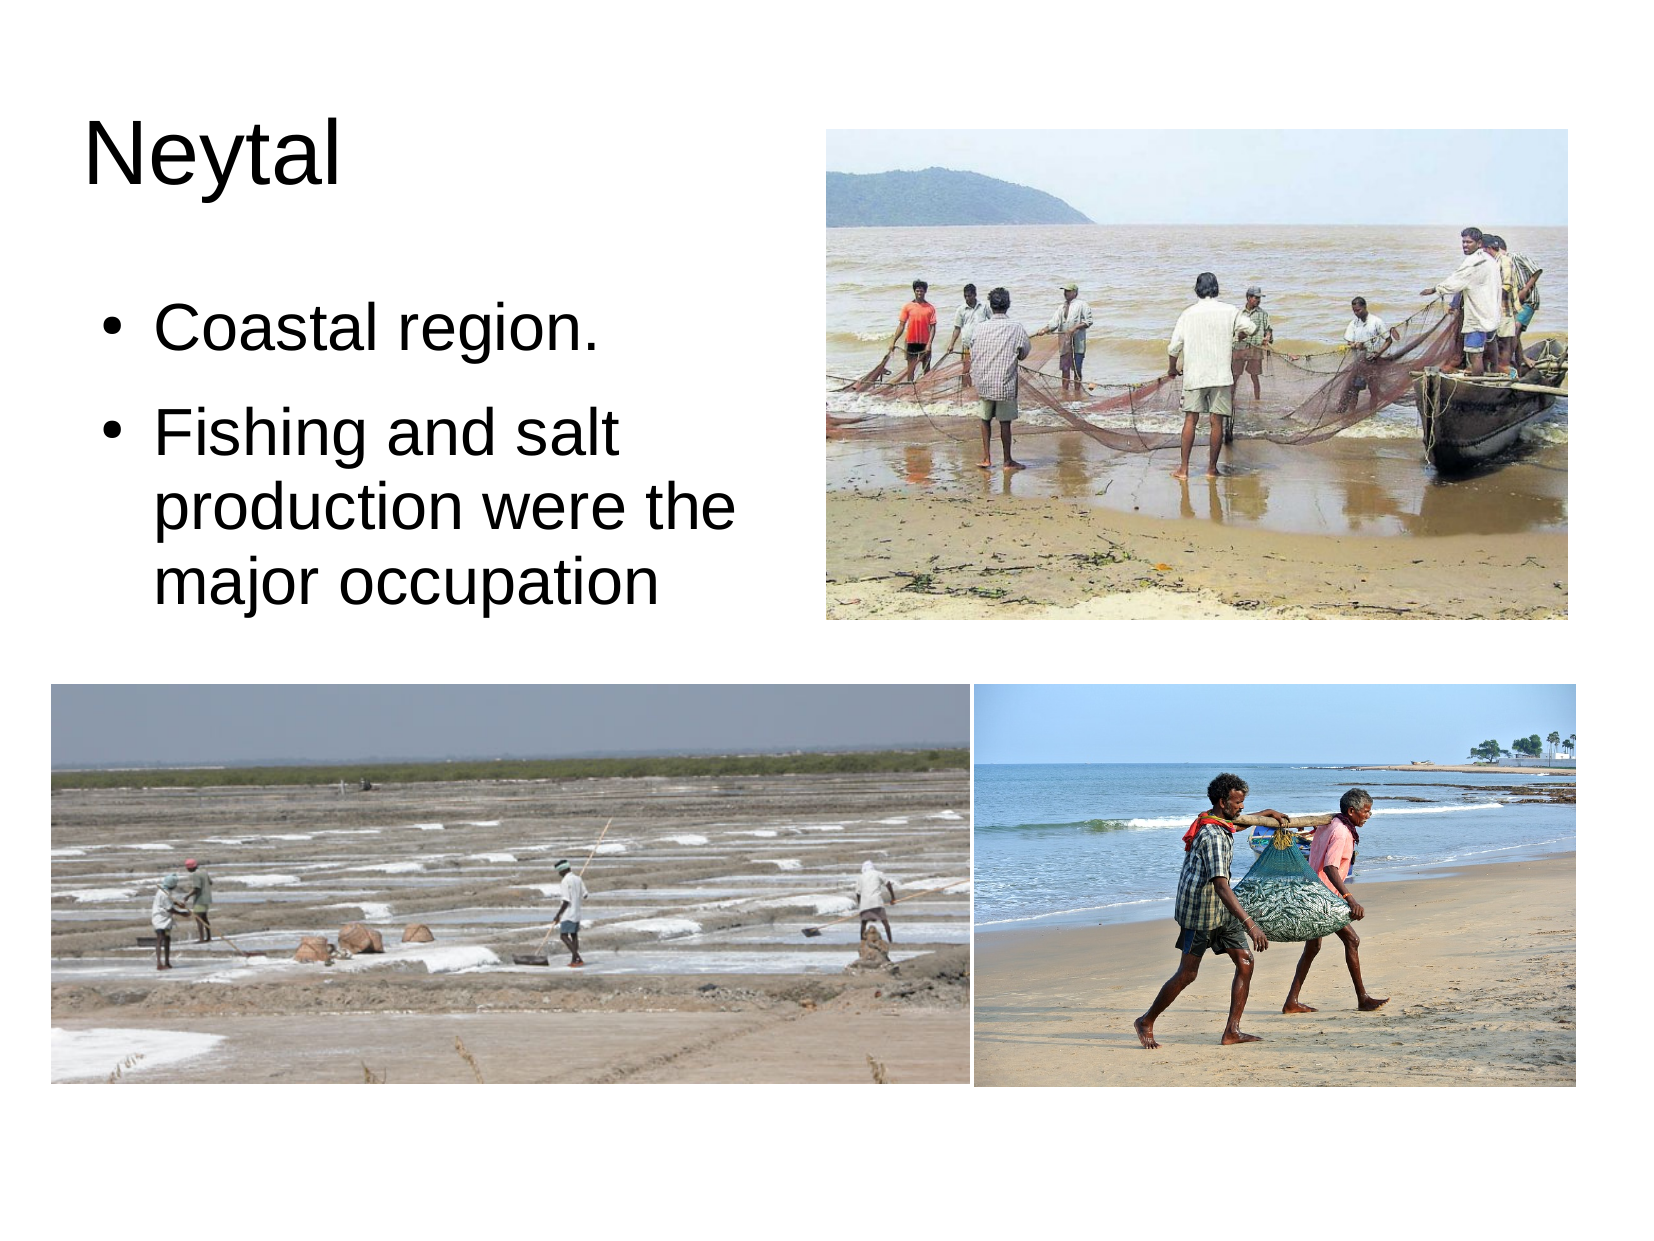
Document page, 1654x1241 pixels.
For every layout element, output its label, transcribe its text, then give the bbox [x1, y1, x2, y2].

list Coastal region. Fishing and salt production were the major occupation [82, 290, 809, 684]
picture [51, 684, 970, 1084]
picture [826, 129, 1568, 620]
picture [974, 684, 1576, 1087]
title Neytal [82, 49, 1571, 257]
